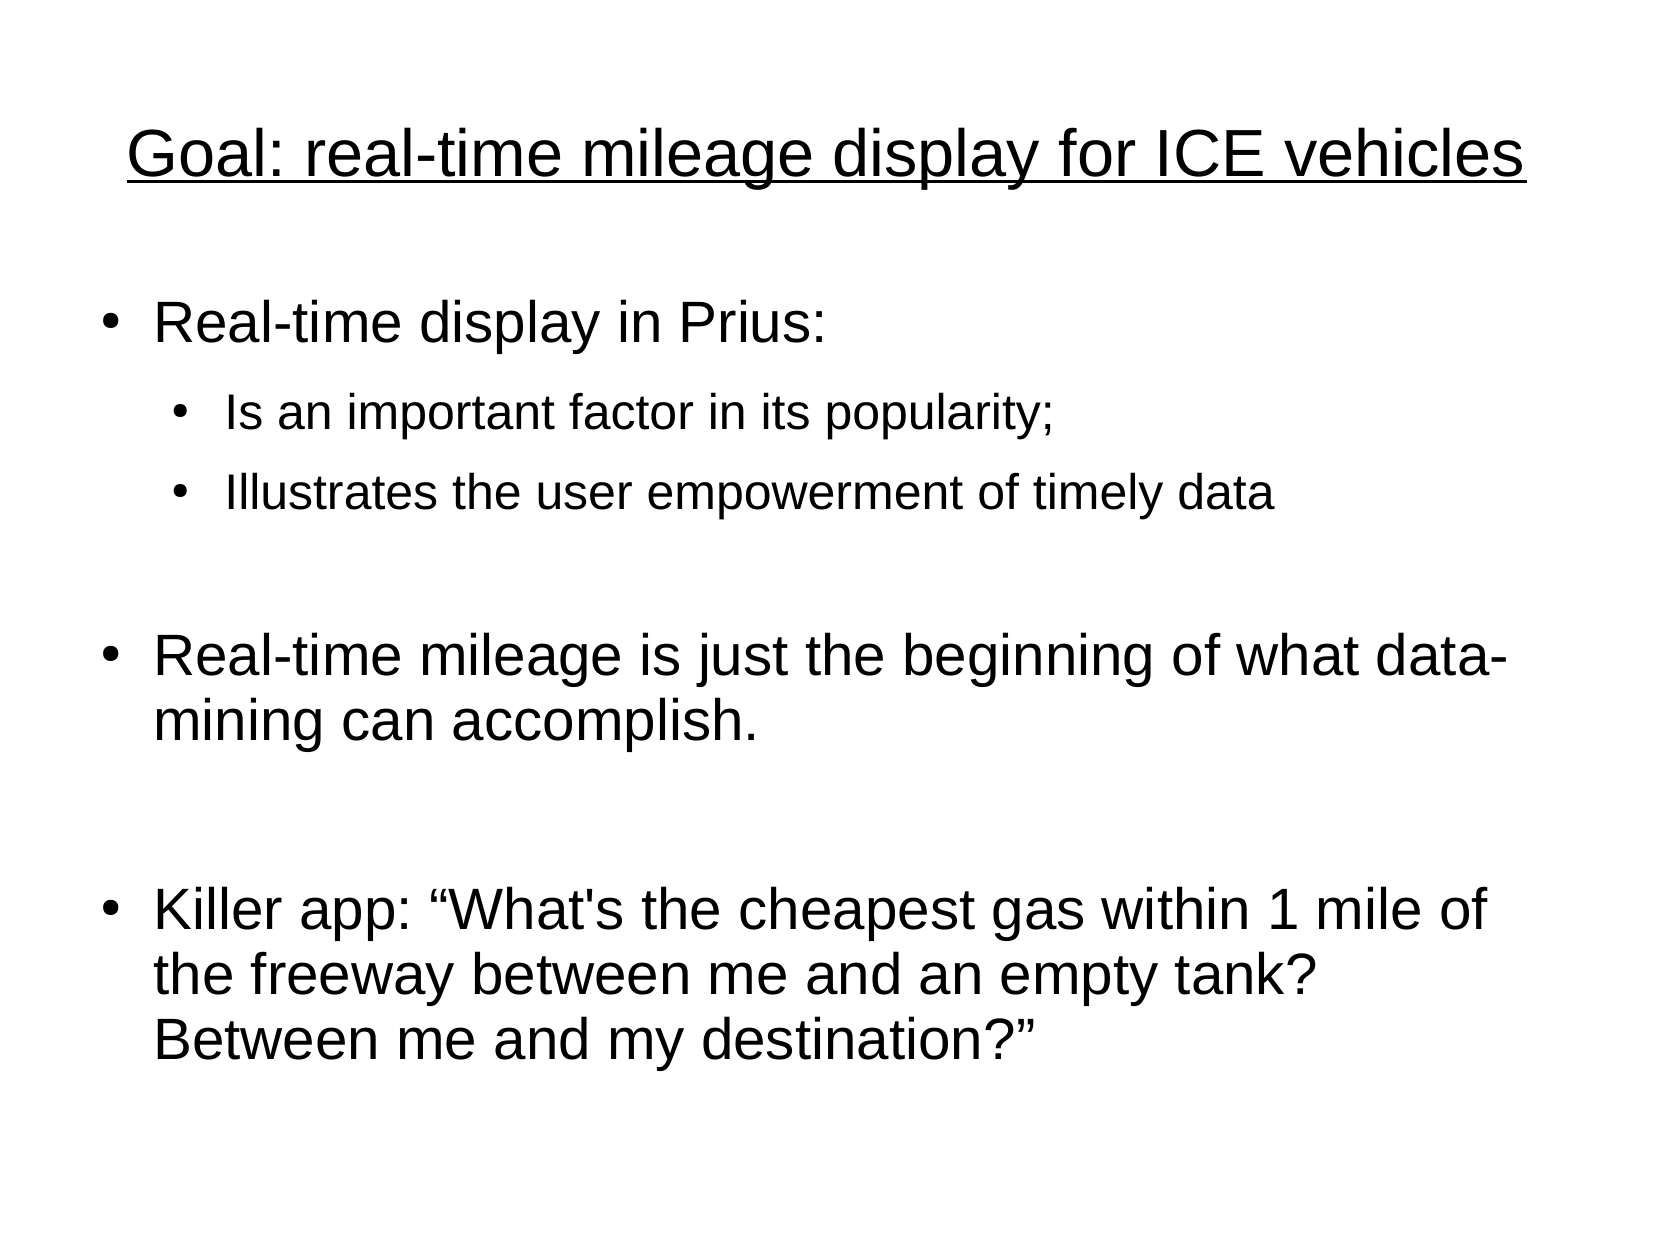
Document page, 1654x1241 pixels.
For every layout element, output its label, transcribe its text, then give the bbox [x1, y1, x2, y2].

title Goal: real-time mileage display for ICE vehicles [82, 49, 1571, 257]
list Real-time display in Prius: Is an important factor in its popularity; Illustrates the user empowerment of timely data Real-time mileage is just the beginning of what data-mining can accomplish. Killer app: “What's the cheapest gas within 1 mile of the freeway between me and an empty tank? Between me and my destination?” [82, 290, 1571, 1109]
